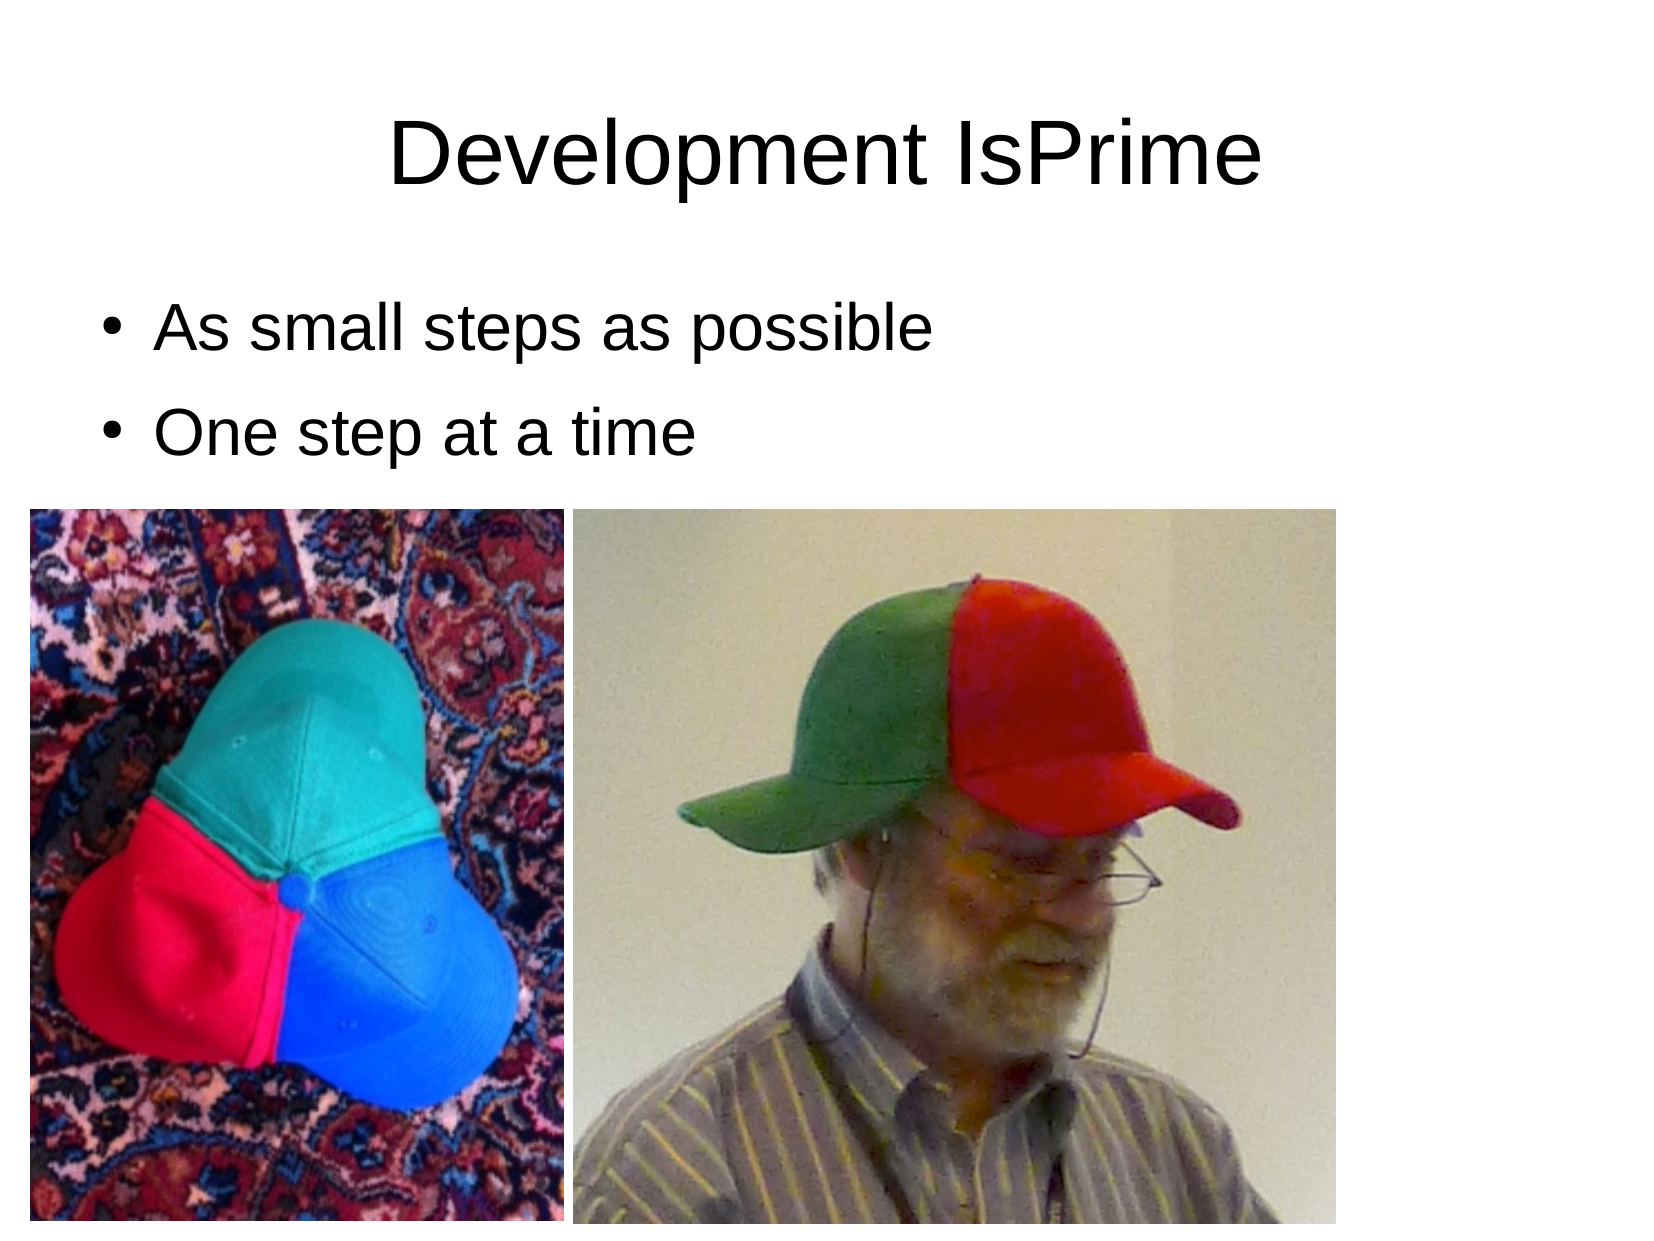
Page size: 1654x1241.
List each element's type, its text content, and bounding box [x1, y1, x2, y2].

list As small steps as possible One step at a time [82, 290, 1571, 1010]
picture [573, 509, 1336, 1224]
title Development IsPrime [82, 49, 1571, 257]
picture [30, 509, 564, 1222]
